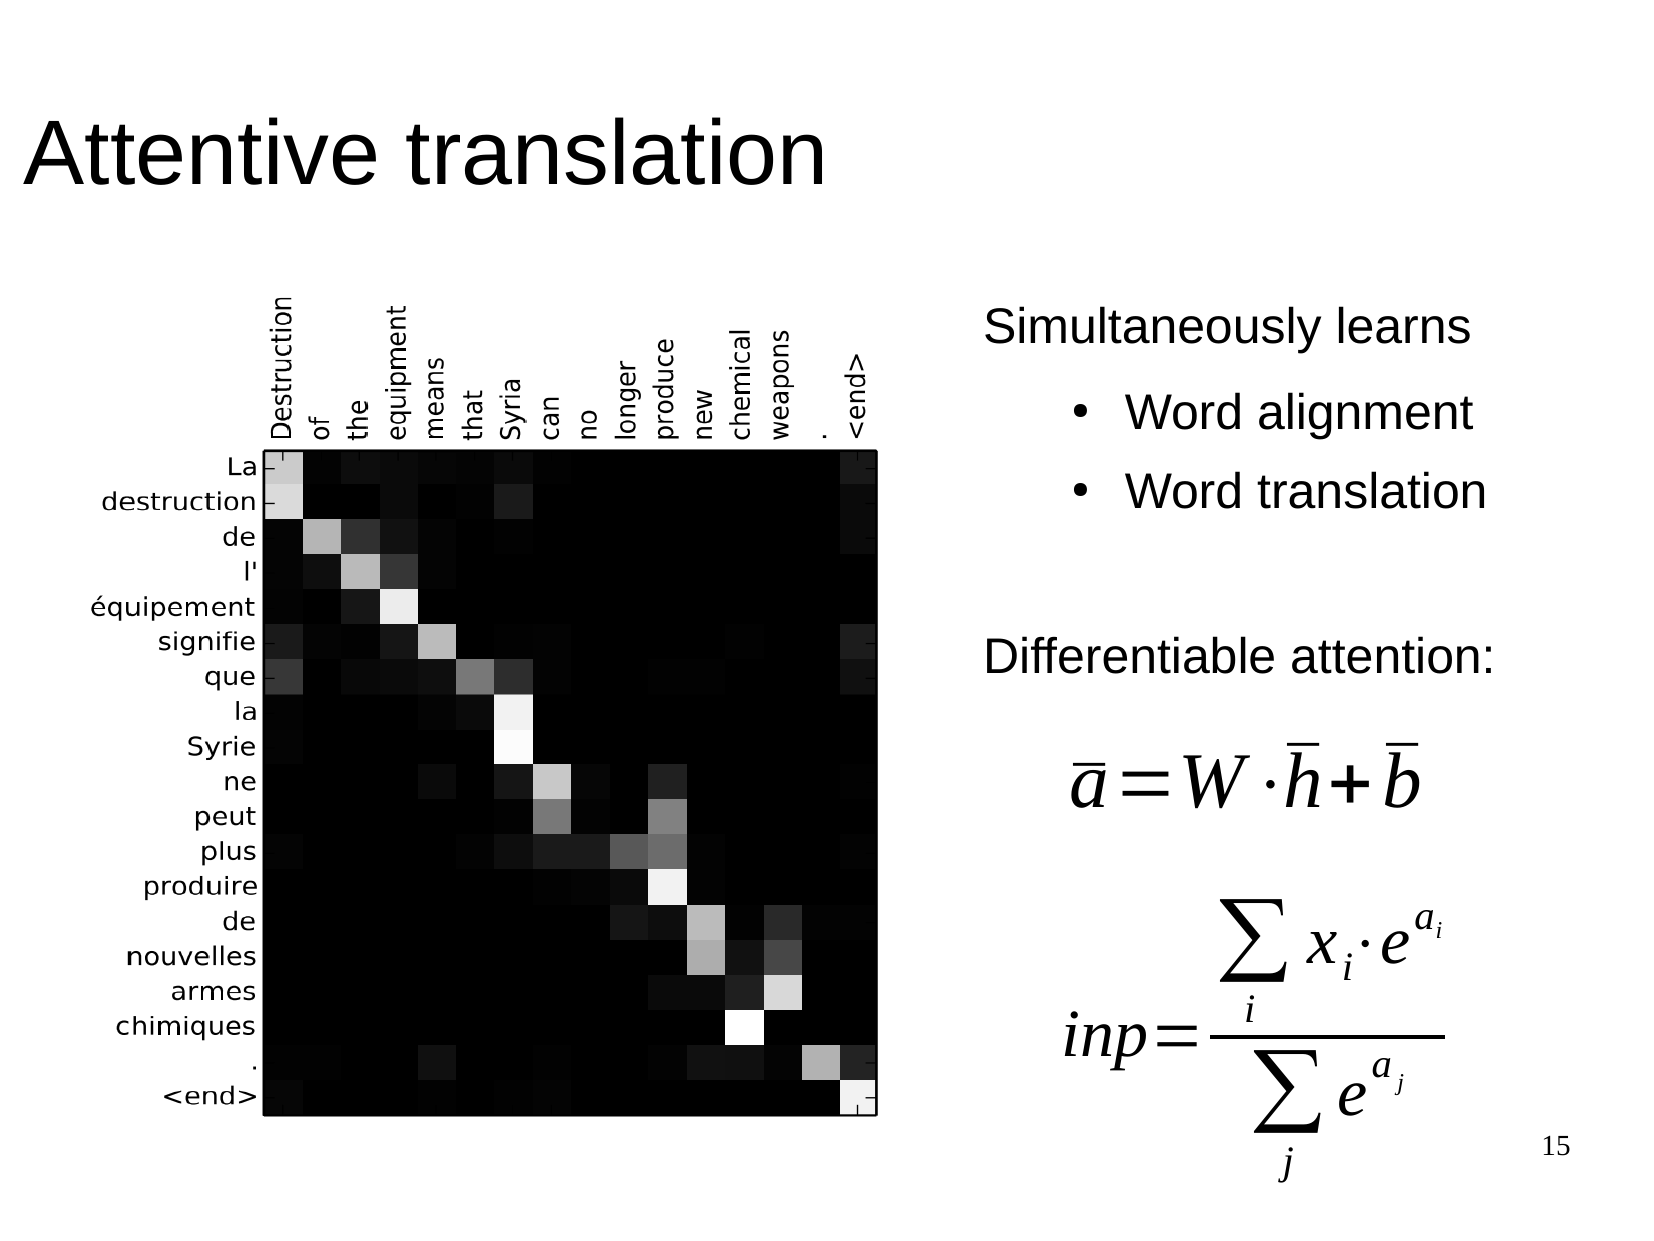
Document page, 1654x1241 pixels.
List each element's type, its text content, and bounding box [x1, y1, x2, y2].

list Simultaneously learns Word alignment Word translation Differentiable attention: [983, 298, 1501, 991]
chart [1049, 738, 1442, 827]
title Attentive translation [23, 49, 1512, 257]
picture [51, 286, 922, 1141]
chart [1044, 891, 1465, 1184]
